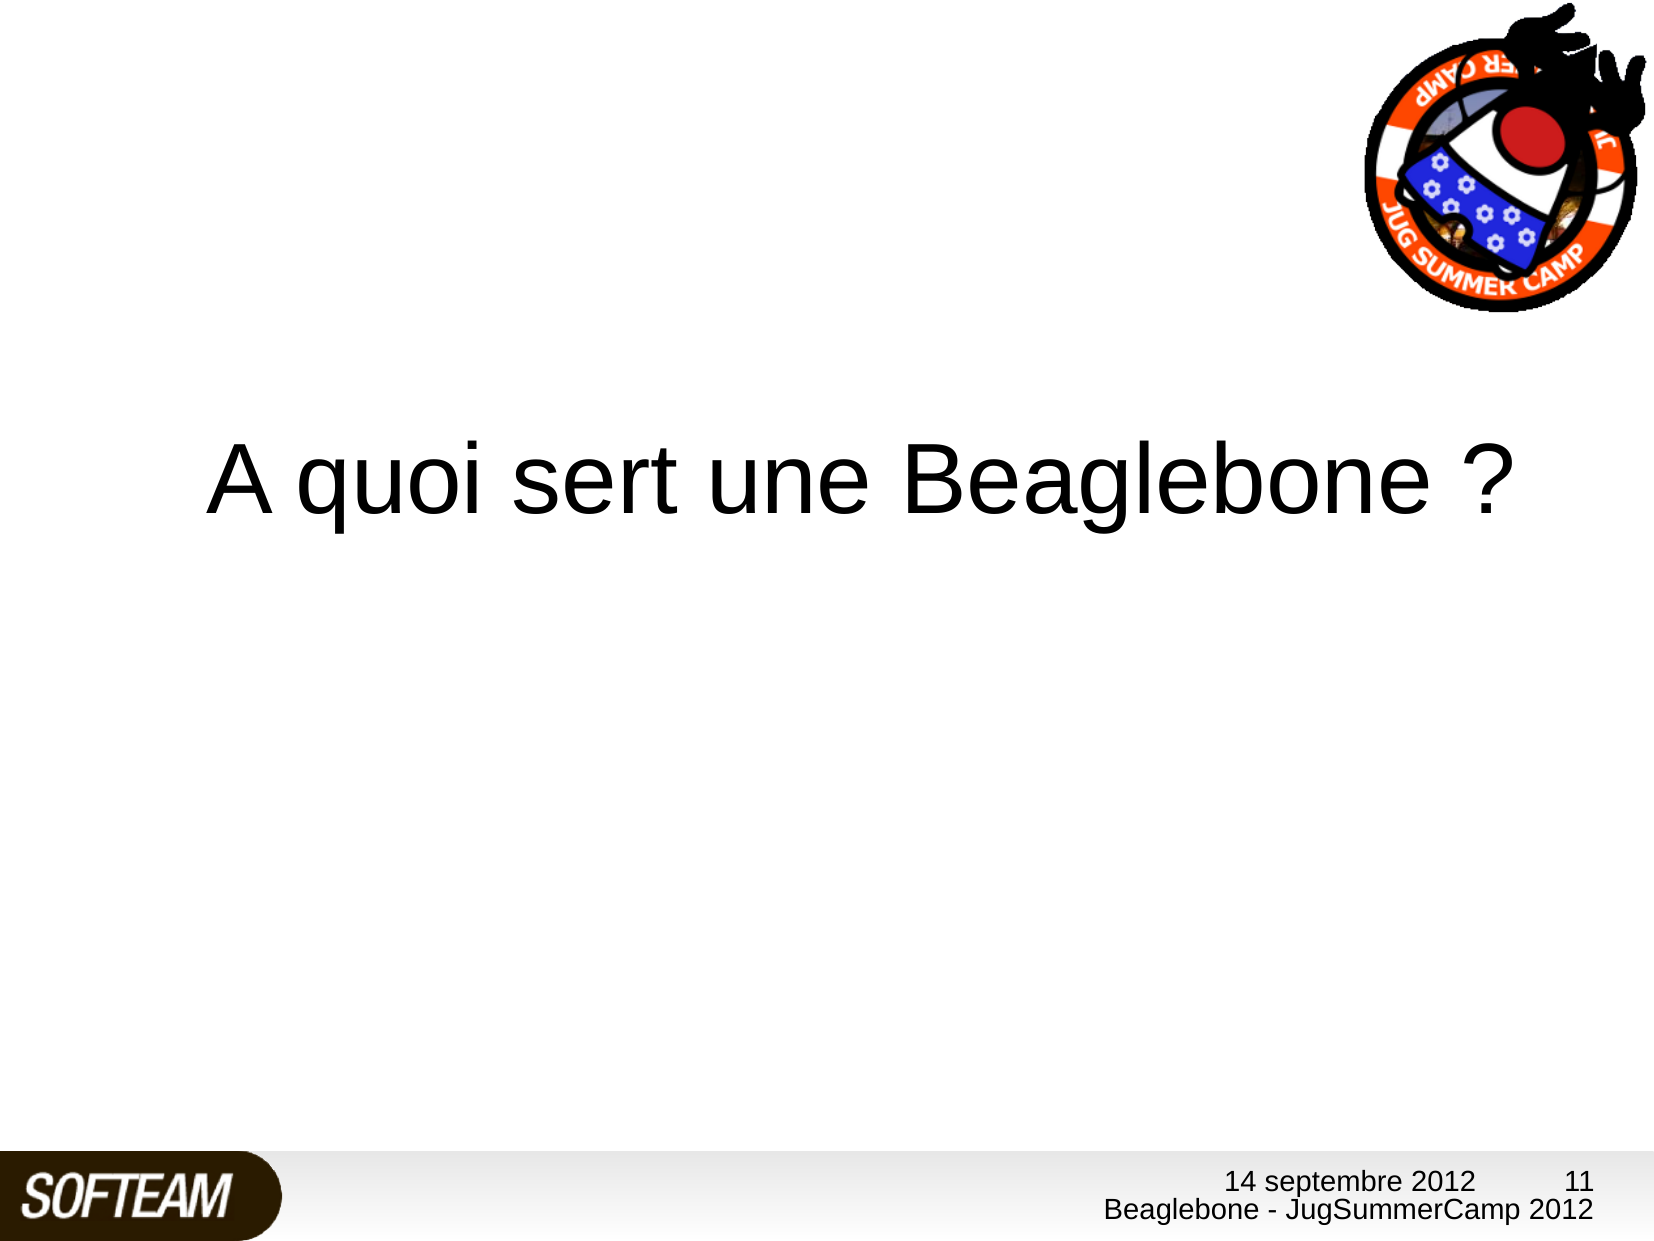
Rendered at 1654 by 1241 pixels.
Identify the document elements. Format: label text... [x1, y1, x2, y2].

title A quoi sert une Beaglebone ? [206, 390, 1536, 568]
picture [0, 1151, 286, 1241]
picture [1358, 0, 1654, 323]
